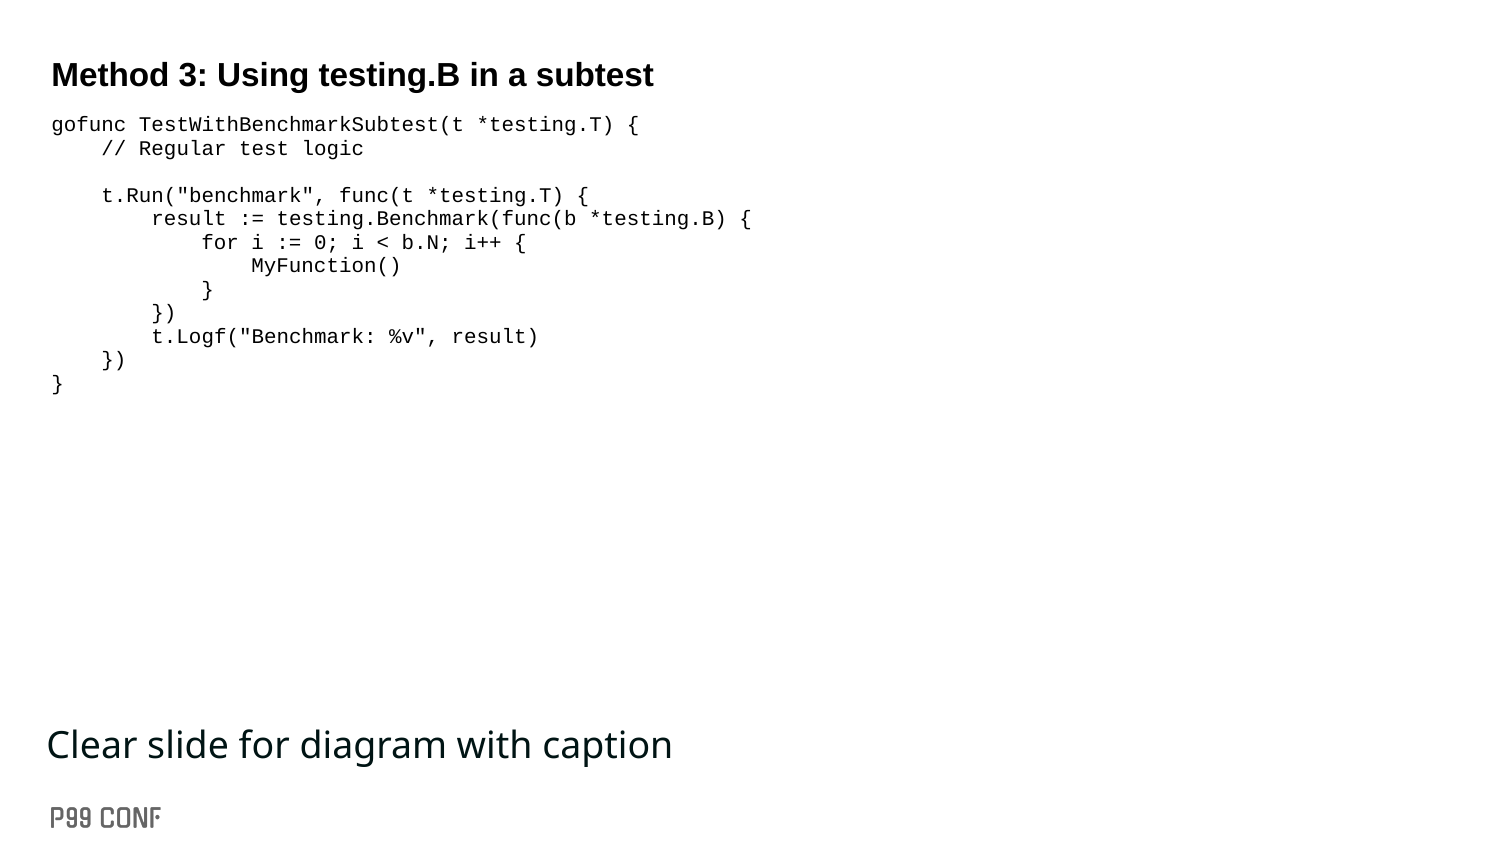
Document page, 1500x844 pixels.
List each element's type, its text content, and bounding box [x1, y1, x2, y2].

text_box Method 3: Using testing.B in a subtest gofunc TestWithBenchmarkSubtest(t *testing.T) { // Regular test logic t.Run("benchmark", func(t *testing.T) { result := testing.Benchmark(func(b *testing.B) { for i := 0; i < b.N; i++ { MyFunction() } }) t.Logf("Benchmark: %v", result) }) } [36, 49, 1138, 655]
list Clear slide for diagram with caption [31, 694, 1016, 794]
picture [51, 807, 161, 828]
